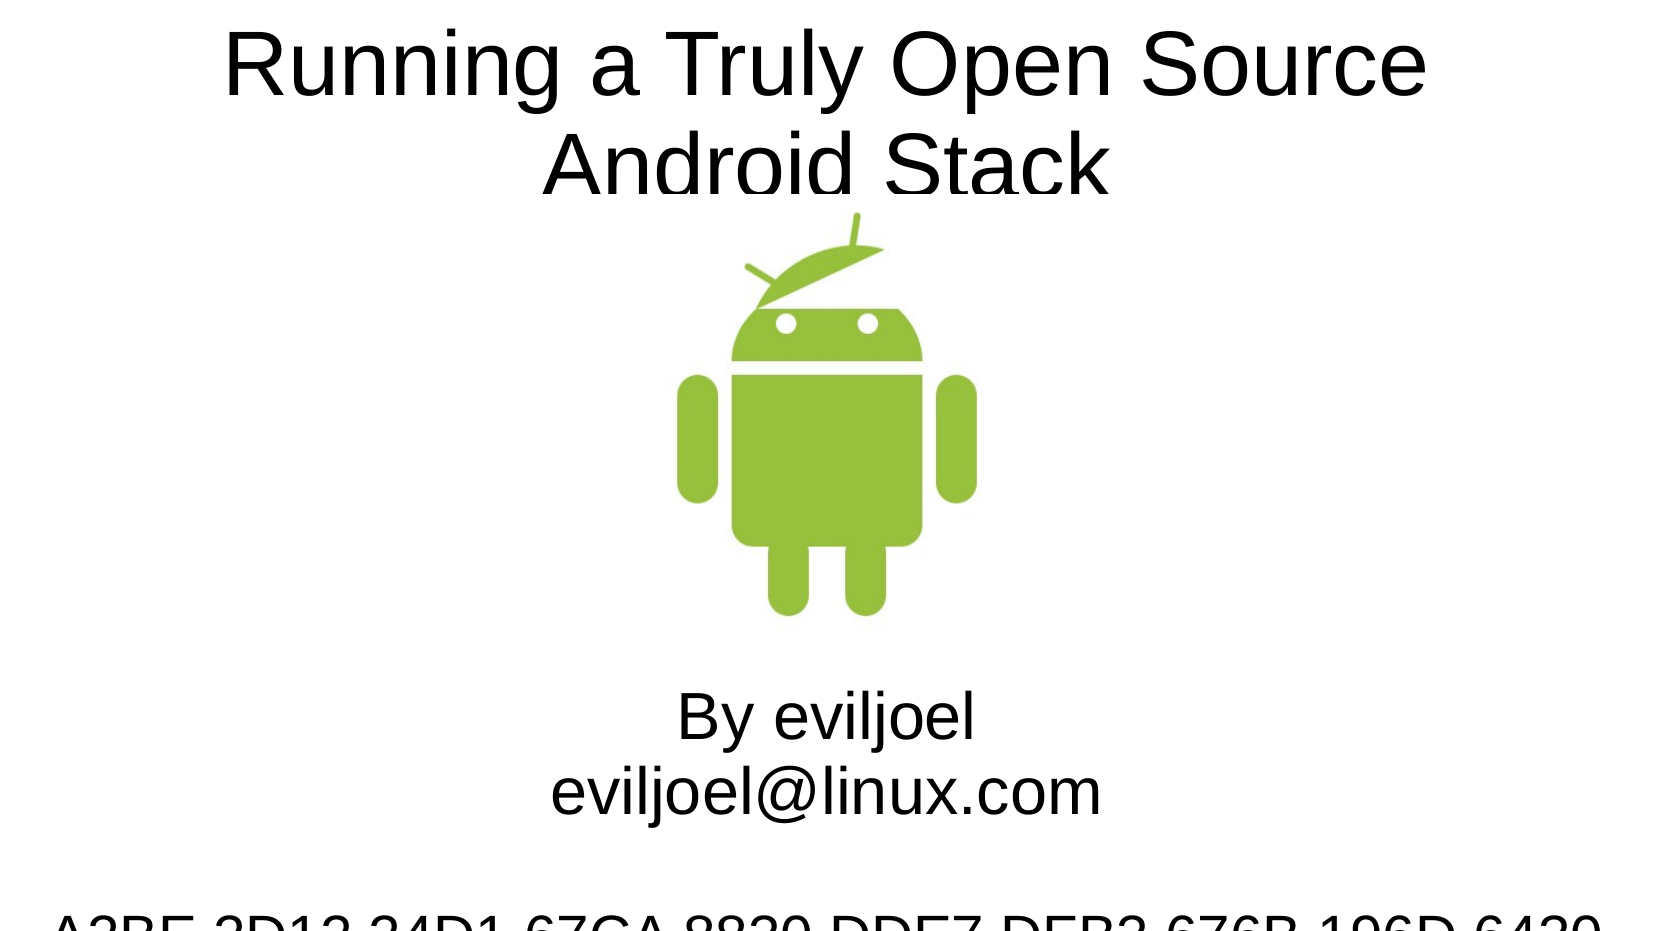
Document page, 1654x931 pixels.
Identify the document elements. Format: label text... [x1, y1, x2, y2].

title Running a Truly Open Source Android Stack [82, 28, 1571, 49]
picture [490, 194, 1171, 640]
subtitle By eviljoel eviljoel@linux.com A2BE 2D12 24D1 67CA 8830 DDE7 DFB3 676B 196D 6430 [0, 49, 1654, 925]
